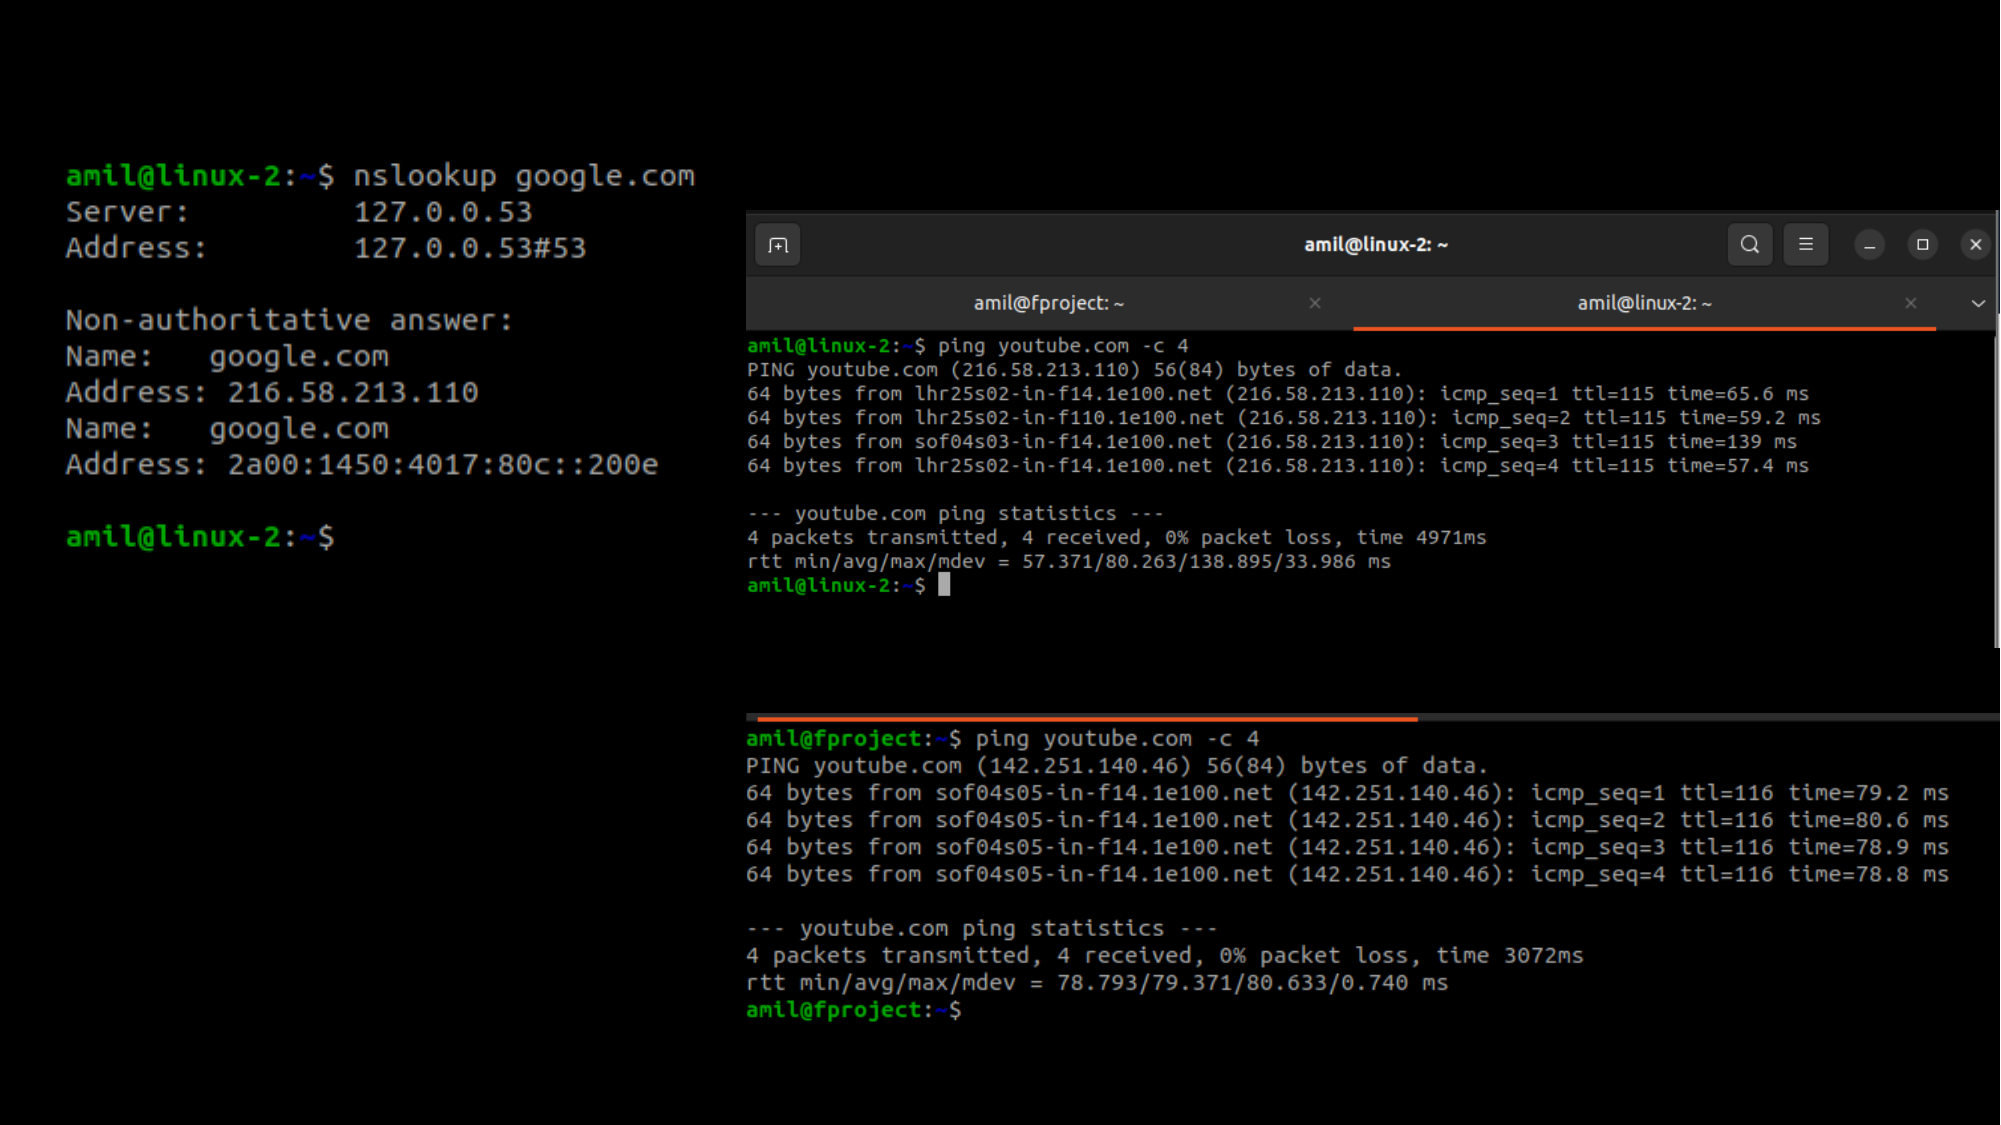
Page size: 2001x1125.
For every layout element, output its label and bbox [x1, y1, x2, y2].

picture [64, 156, 2000, 648]
picture [746, 713, 2000, 1049]
